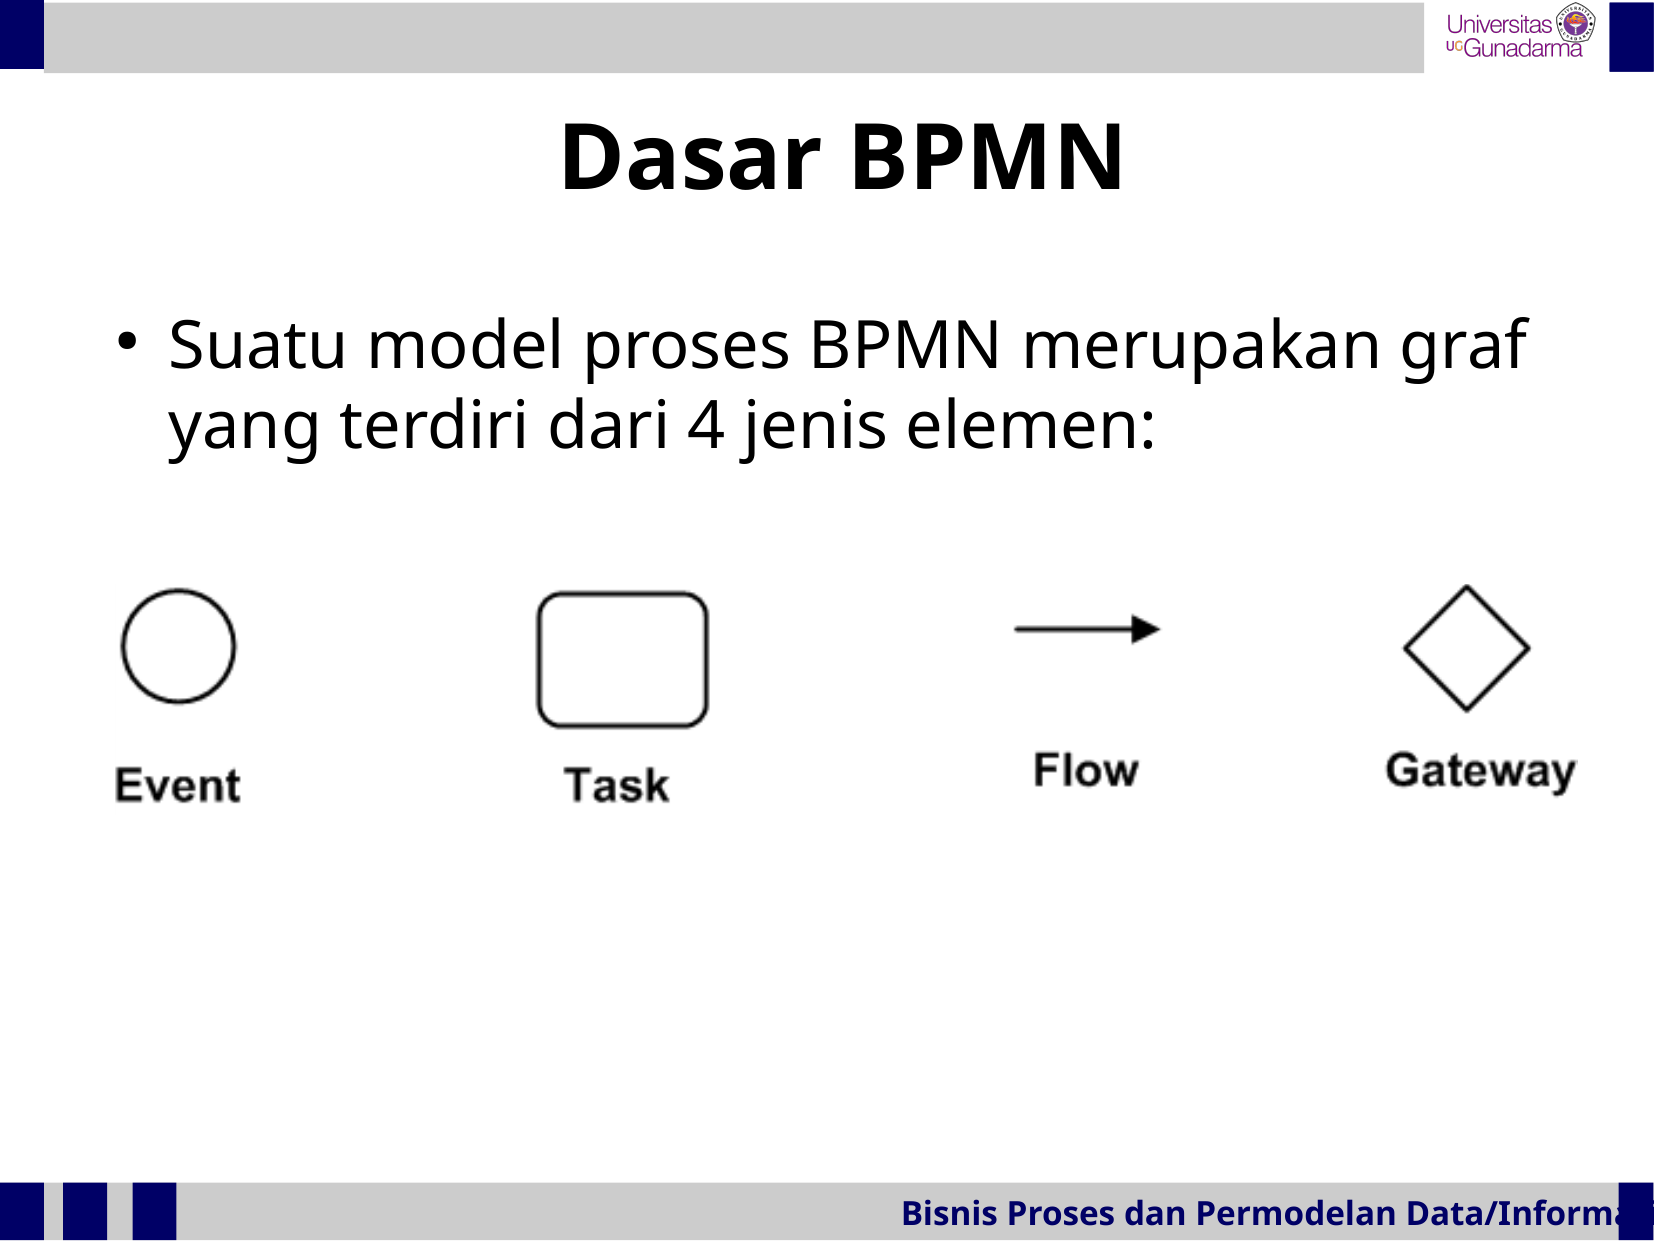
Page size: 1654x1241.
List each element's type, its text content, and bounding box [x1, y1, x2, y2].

picture [1437, 2, 1610, 62]
title Dasar BPMN [82, 49, 1571, 257]
picture [114, 584, 1578, 815]
list Suatu model proses BPMN merupakan graf yang terdiri dari 4 jenis elemen: [82, 294, 1571, 646]
